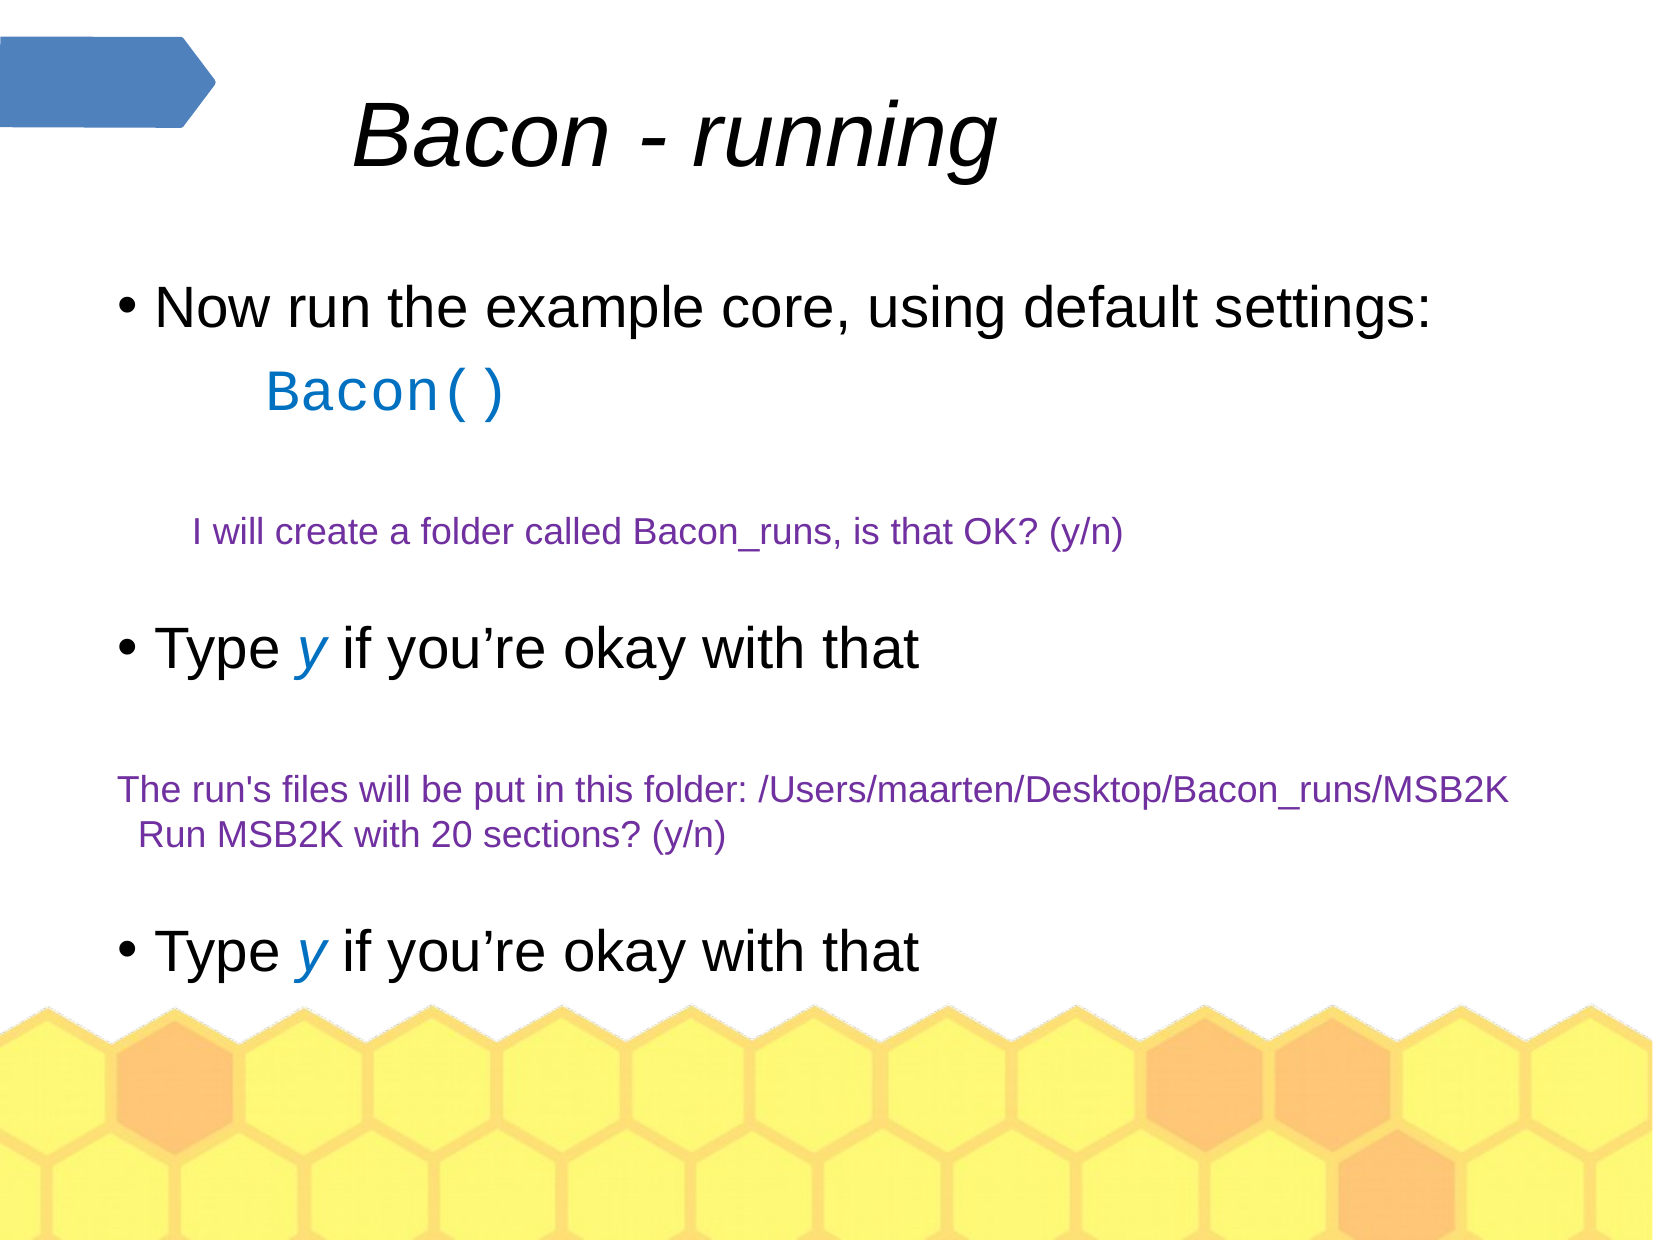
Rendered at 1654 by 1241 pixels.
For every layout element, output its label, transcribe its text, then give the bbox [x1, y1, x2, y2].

text_box Bacon - running [351, 21, 1560, 253]
text_box Now run the example core, using default settings: Bacon() I will create a folder called Bacon_runs, is that OK? (y/n) Type y if you’re okay with that The run's files will be put in this folder: /Users/maarten/Desktop/Bacon_runs/MSB2K Run MSB2K with 20 sections? (y/n) Type y if you’re okay with that [116, 276, 1560, 960]
picture [0, 1001, 1653, 1240]
